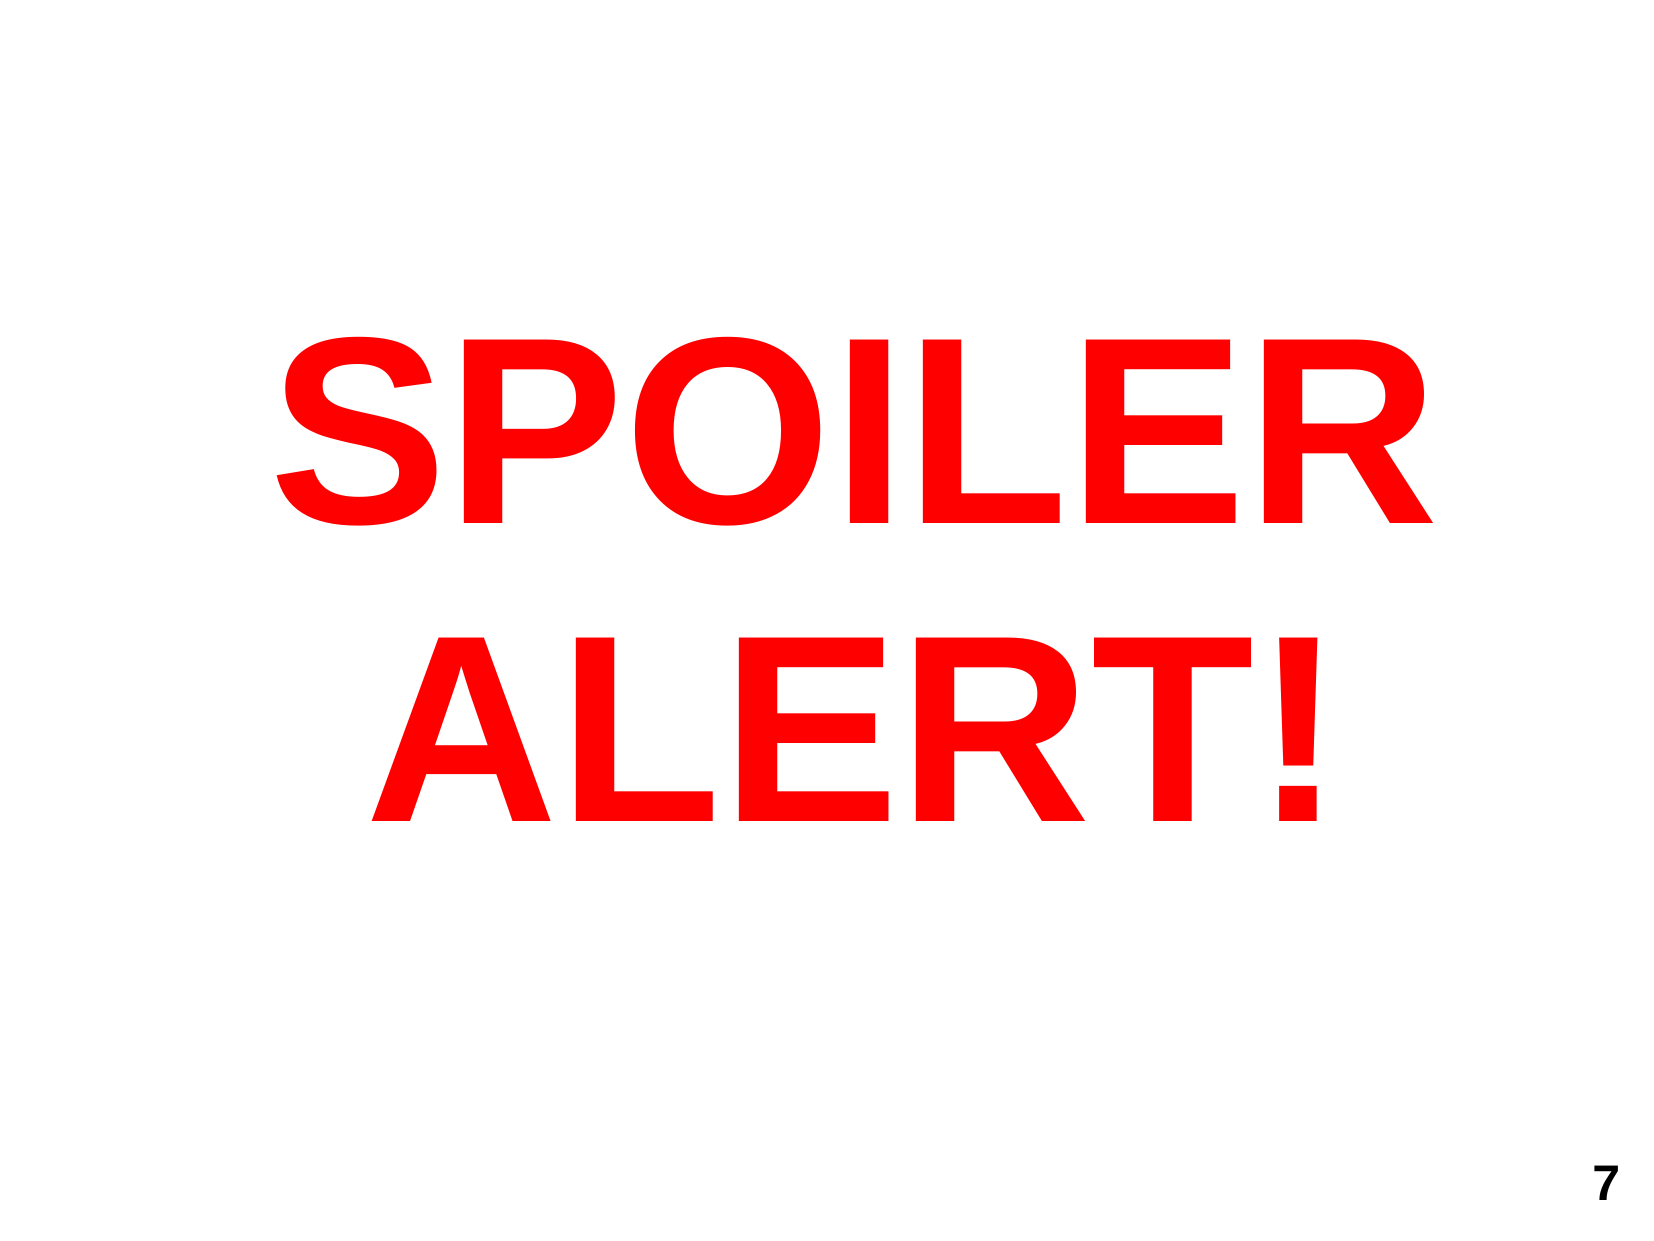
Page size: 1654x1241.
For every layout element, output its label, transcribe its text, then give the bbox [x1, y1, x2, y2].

text_box SPOILER ALERT! [225, 274, 1486, 886]
